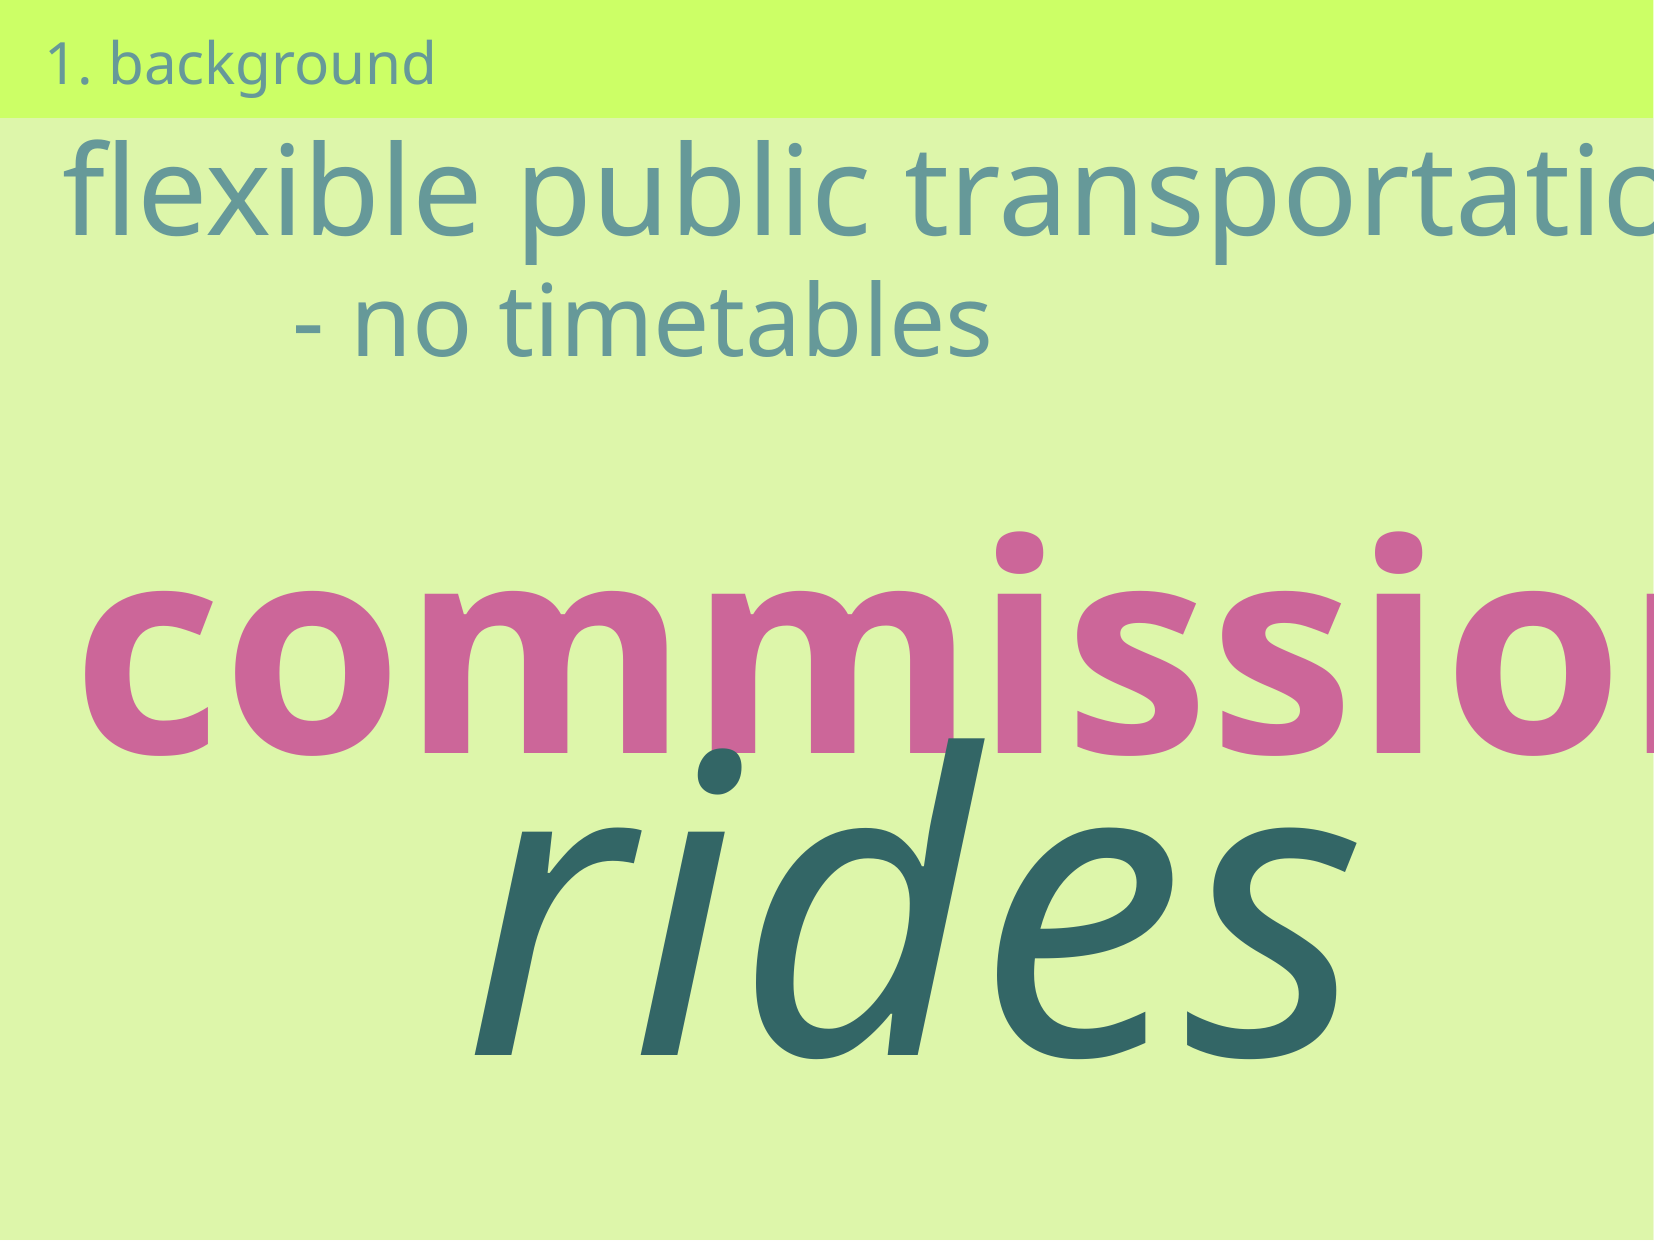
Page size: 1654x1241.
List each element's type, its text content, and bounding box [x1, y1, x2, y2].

text_box [0, 118, 1654, 1241]
text_box - no timetables [277, 242, 950, 410]
text_box flexible public transportation: [47, 94, 1606, 300]
text_box [1620, 176, 1654, 227]
text_box commission [57, 434, 1604, 894]
text_box [950, 319, 980, 350]
text_box 1. background [29, 14, 403, 119]
text_box rides [448, 602, 1453, 1241]
